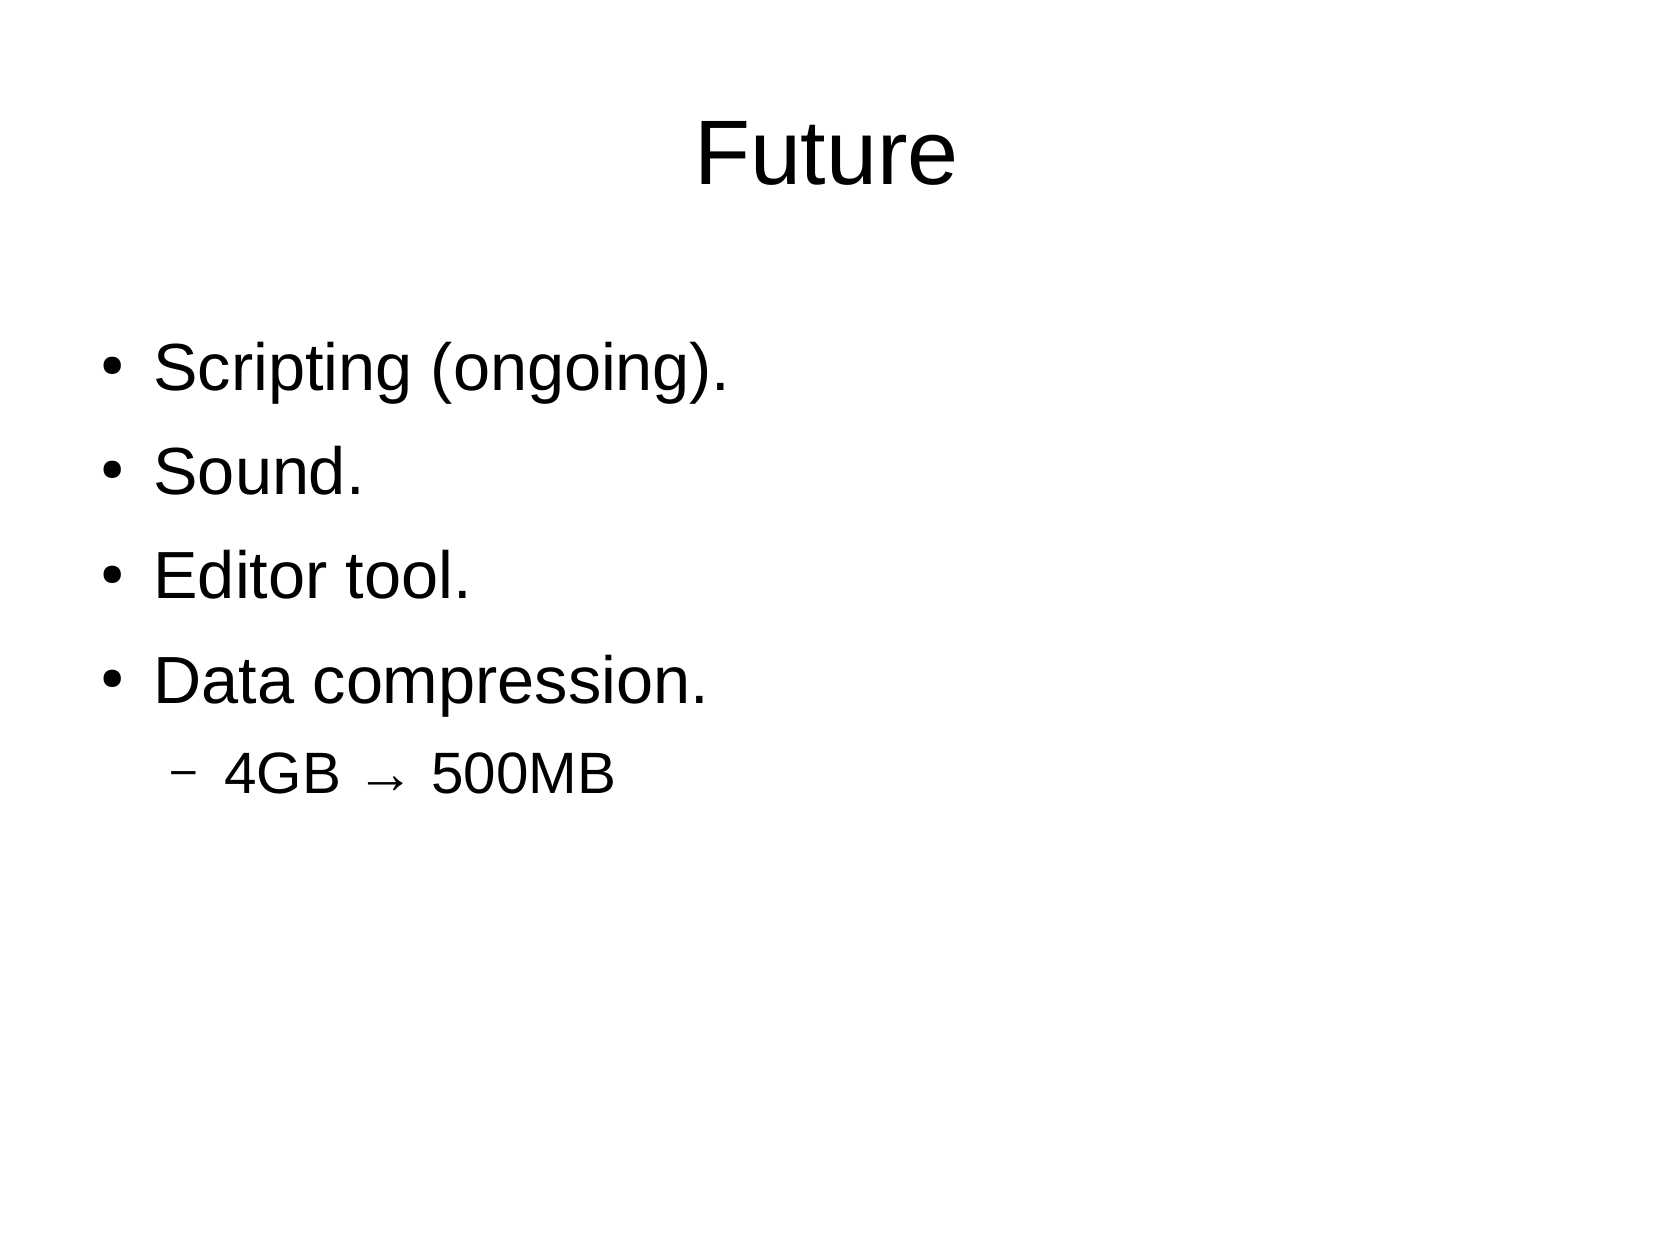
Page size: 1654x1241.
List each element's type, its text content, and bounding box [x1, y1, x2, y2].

title Future [82, 49, 1571, 257]
list Scripting (ongoing). Sound. Editor tool. Data compression. 4GB → 500MB [82, 330, 1571, 1022]
